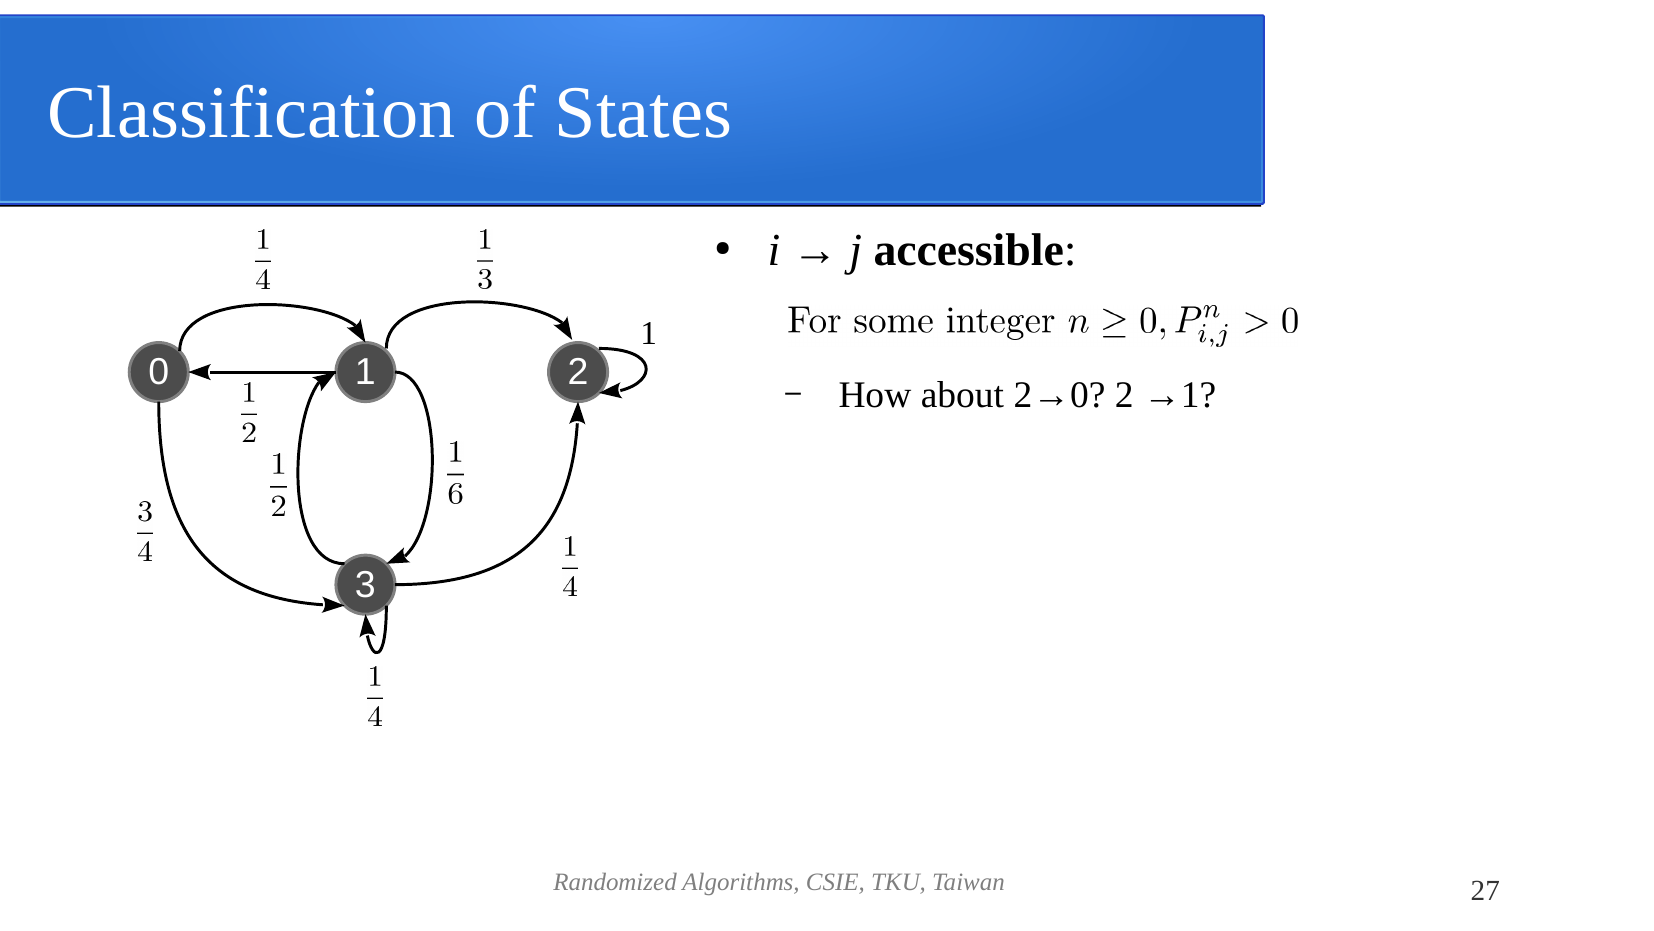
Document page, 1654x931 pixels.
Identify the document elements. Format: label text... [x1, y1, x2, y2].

text_box 1 [335, 342, 395, 402]
picture [477, 229, 493, 289]
text_box 0 [129, 342, 189, 402]
text_box 1 [607, 307, 691, 364]
picture [137, 501, 153, 561]
title Classification of States [47, 35, 1199, 189]
list i → j accessible: How about 2→0? 2 →1? [696, 224, 1477, 764]
picture [788, 305, 1298, 347]
picture [562, 536, 578, 596]
picture [255, 229, 271, 289]
picture [447, 441, 464, 504]
text_box 3 [335, 555, 395, 615]
picture [241, 382, 257, 443]
text_box 2 [548, 342, 608, 402]
picture [367, 666, 383, 726]
picture [270, 453, 287, 516]
